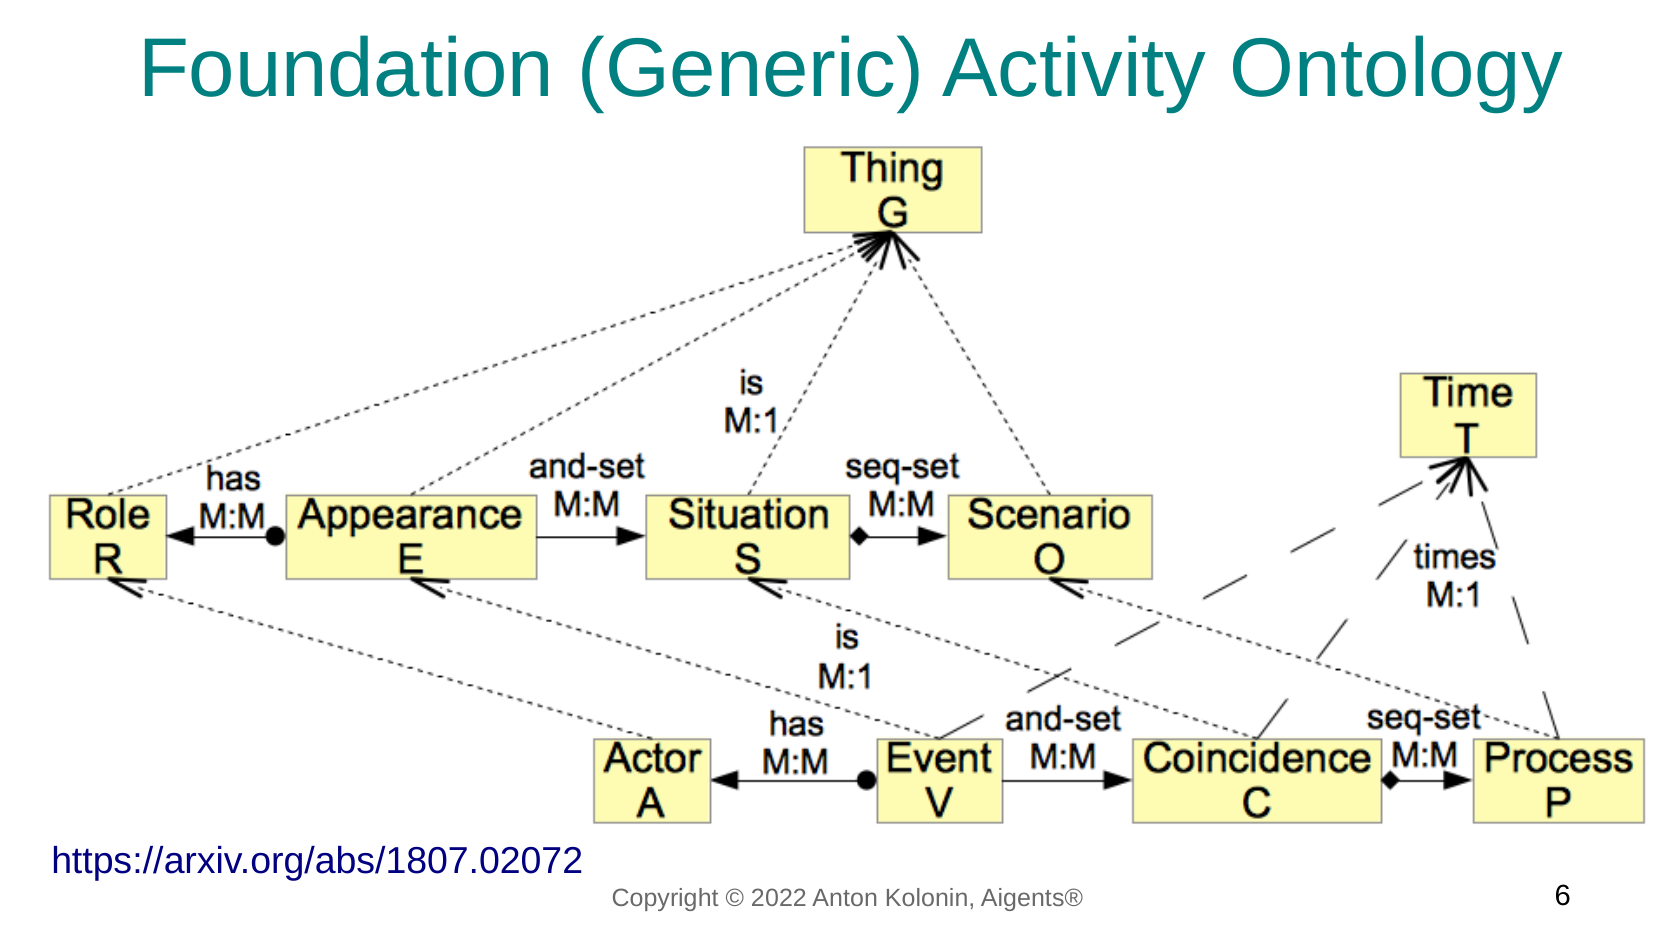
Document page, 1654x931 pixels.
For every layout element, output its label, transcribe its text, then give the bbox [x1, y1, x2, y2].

text_box Foundation (Generic) Activity Ontology [0, 0, 1653, 135]
picture [39, 138, 1654, 831]
text_box https://arxiv.org/abs/1807.02072 [36, 831, 599, 889]
